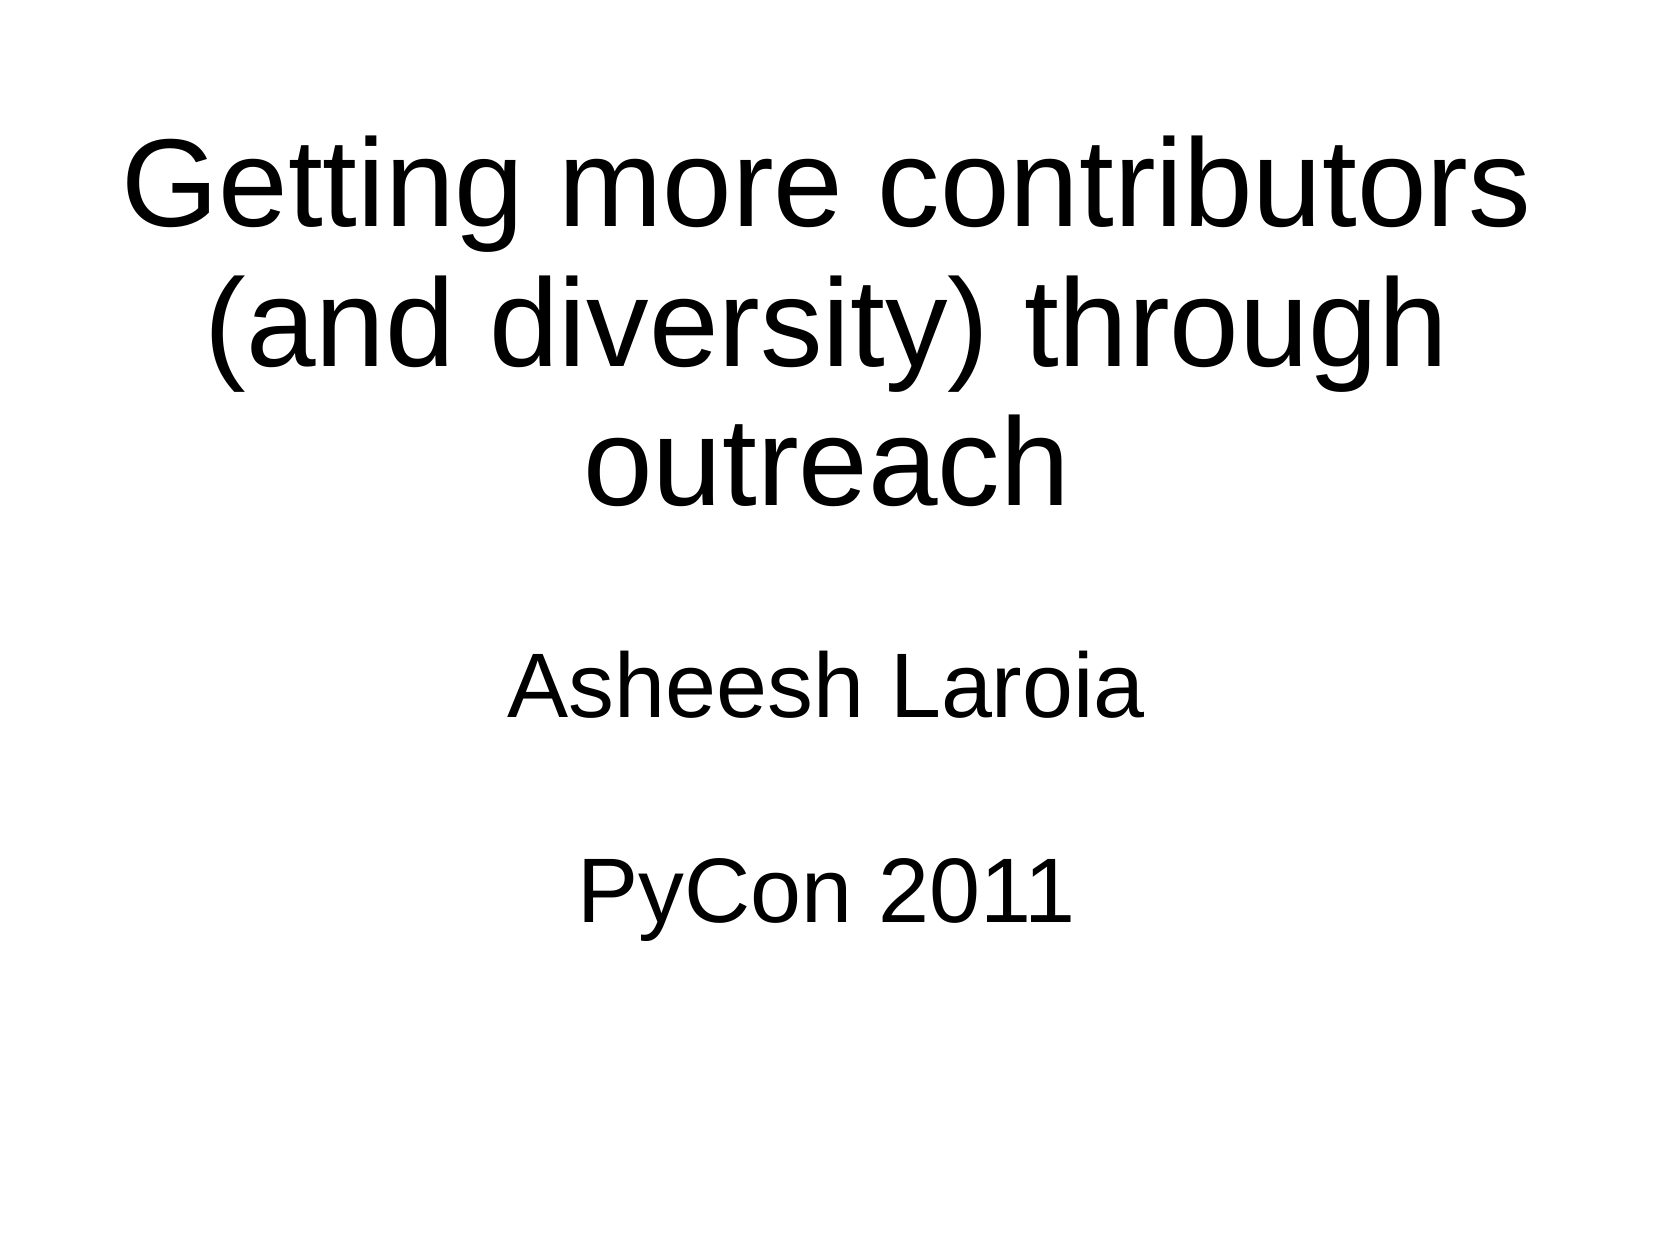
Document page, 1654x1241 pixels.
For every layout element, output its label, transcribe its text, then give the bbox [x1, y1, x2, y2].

subtitle Getting more contributors (and diversity) through outreach Asheesh Laroia PyCon 2011 [82, 56, 1571, 1102]
